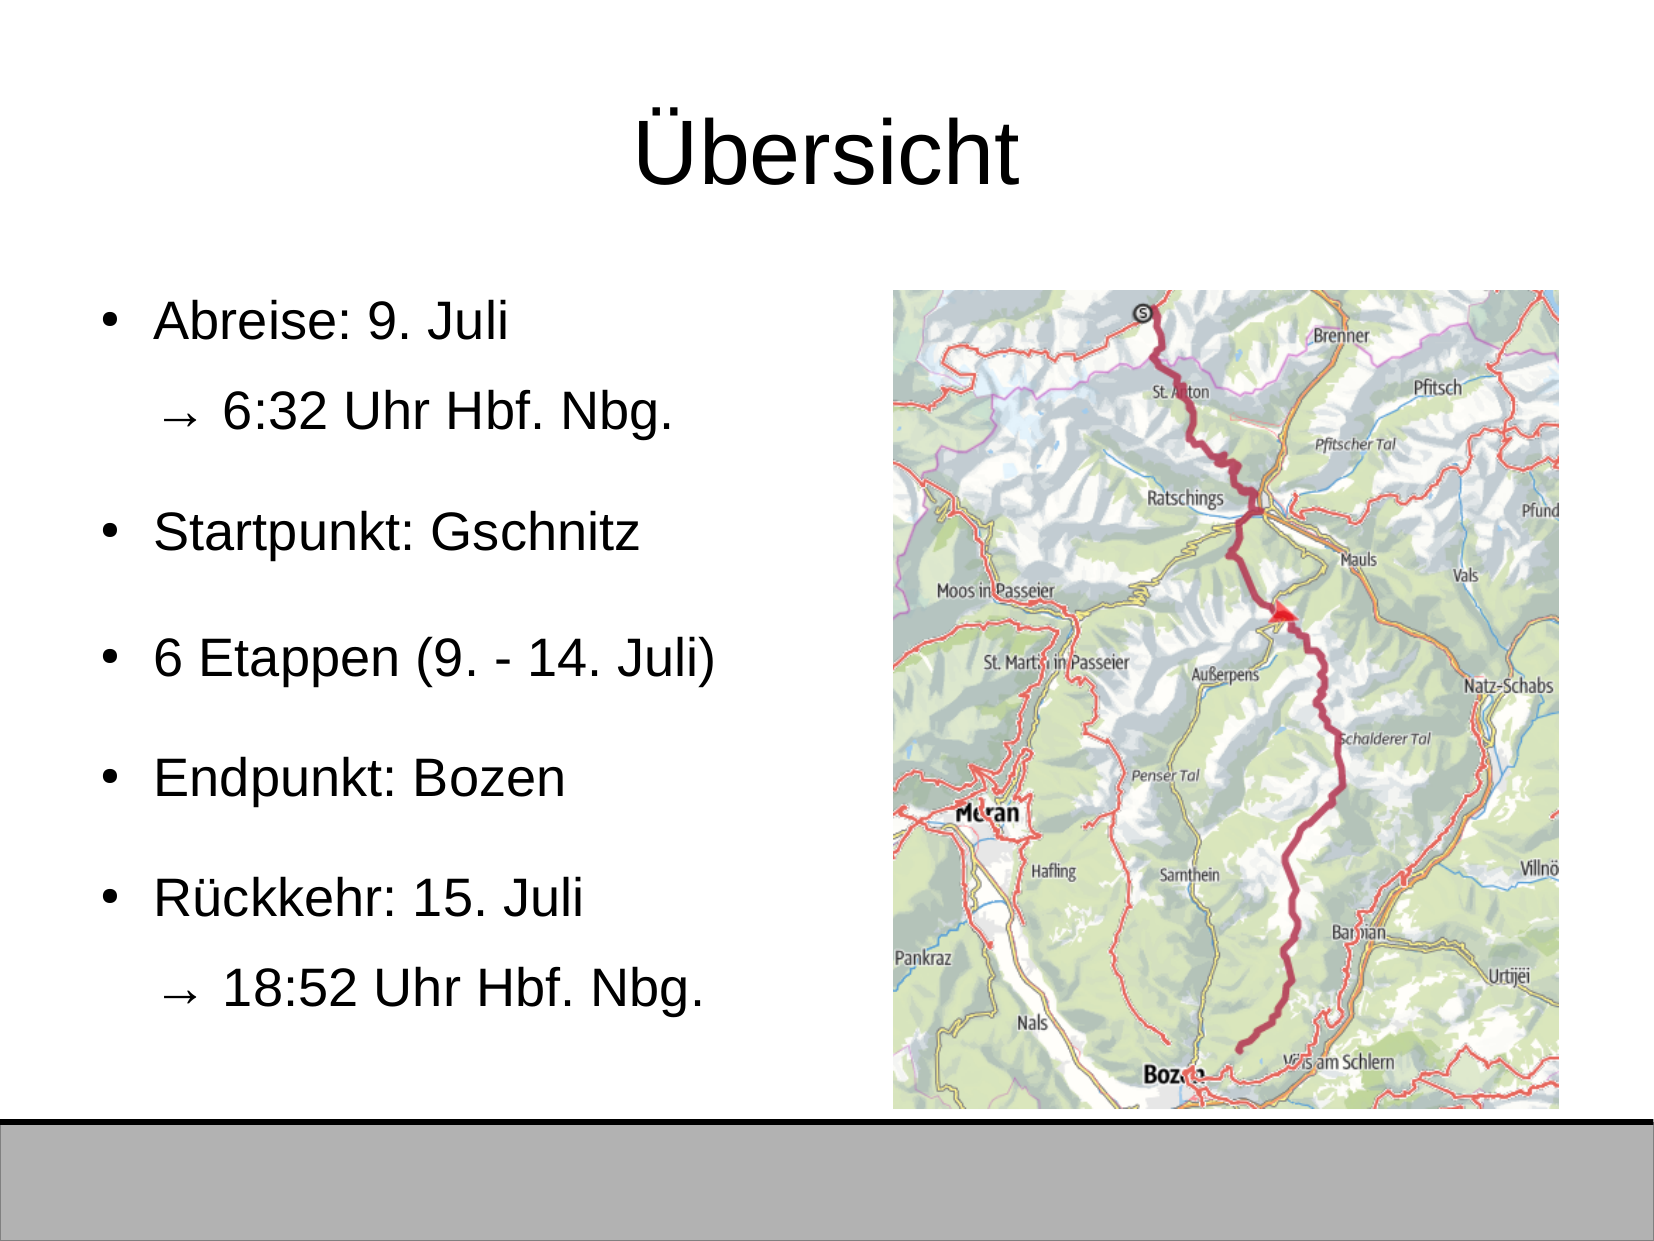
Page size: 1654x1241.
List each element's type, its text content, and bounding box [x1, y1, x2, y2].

title Übersicht [82, 49, 1571, 257]
list Abreise: 9. Juli → 6:32 Uhr Hbf. Nbg. Startpunkt: Gschnitz 6 Etappen (9. - 14. Juli) Endpunkt: Bozen Rückkehr: 15. Juli → 18:52 Uhr Hbf. Nbg. [82, 290, 863, 1109]
picture [893, 290, 1559, 1109]
text_box [0, 1125, 1654, 1241]
